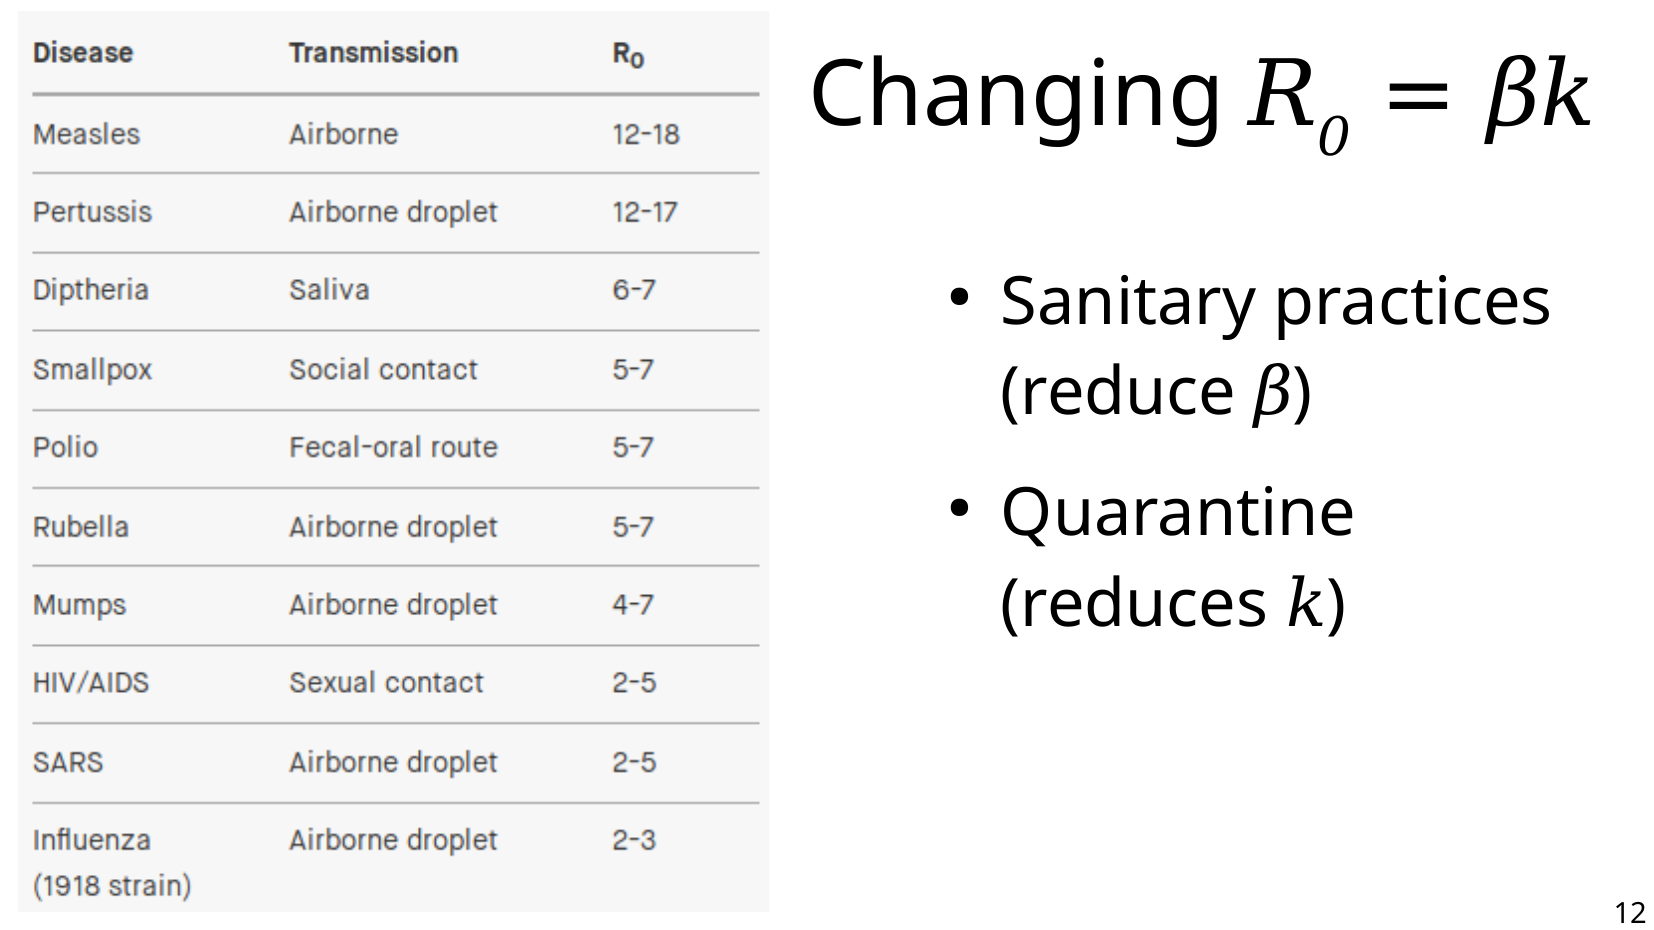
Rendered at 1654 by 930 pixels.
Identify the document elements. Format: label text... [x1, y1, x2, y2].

title Changing R0 = βk [751, 0, 1653, 195]
list Sanitary practices (reduce β) Quarantine (reduces k) [930, 252, 1571, 793]
picture [17, 11, 770, 912]
